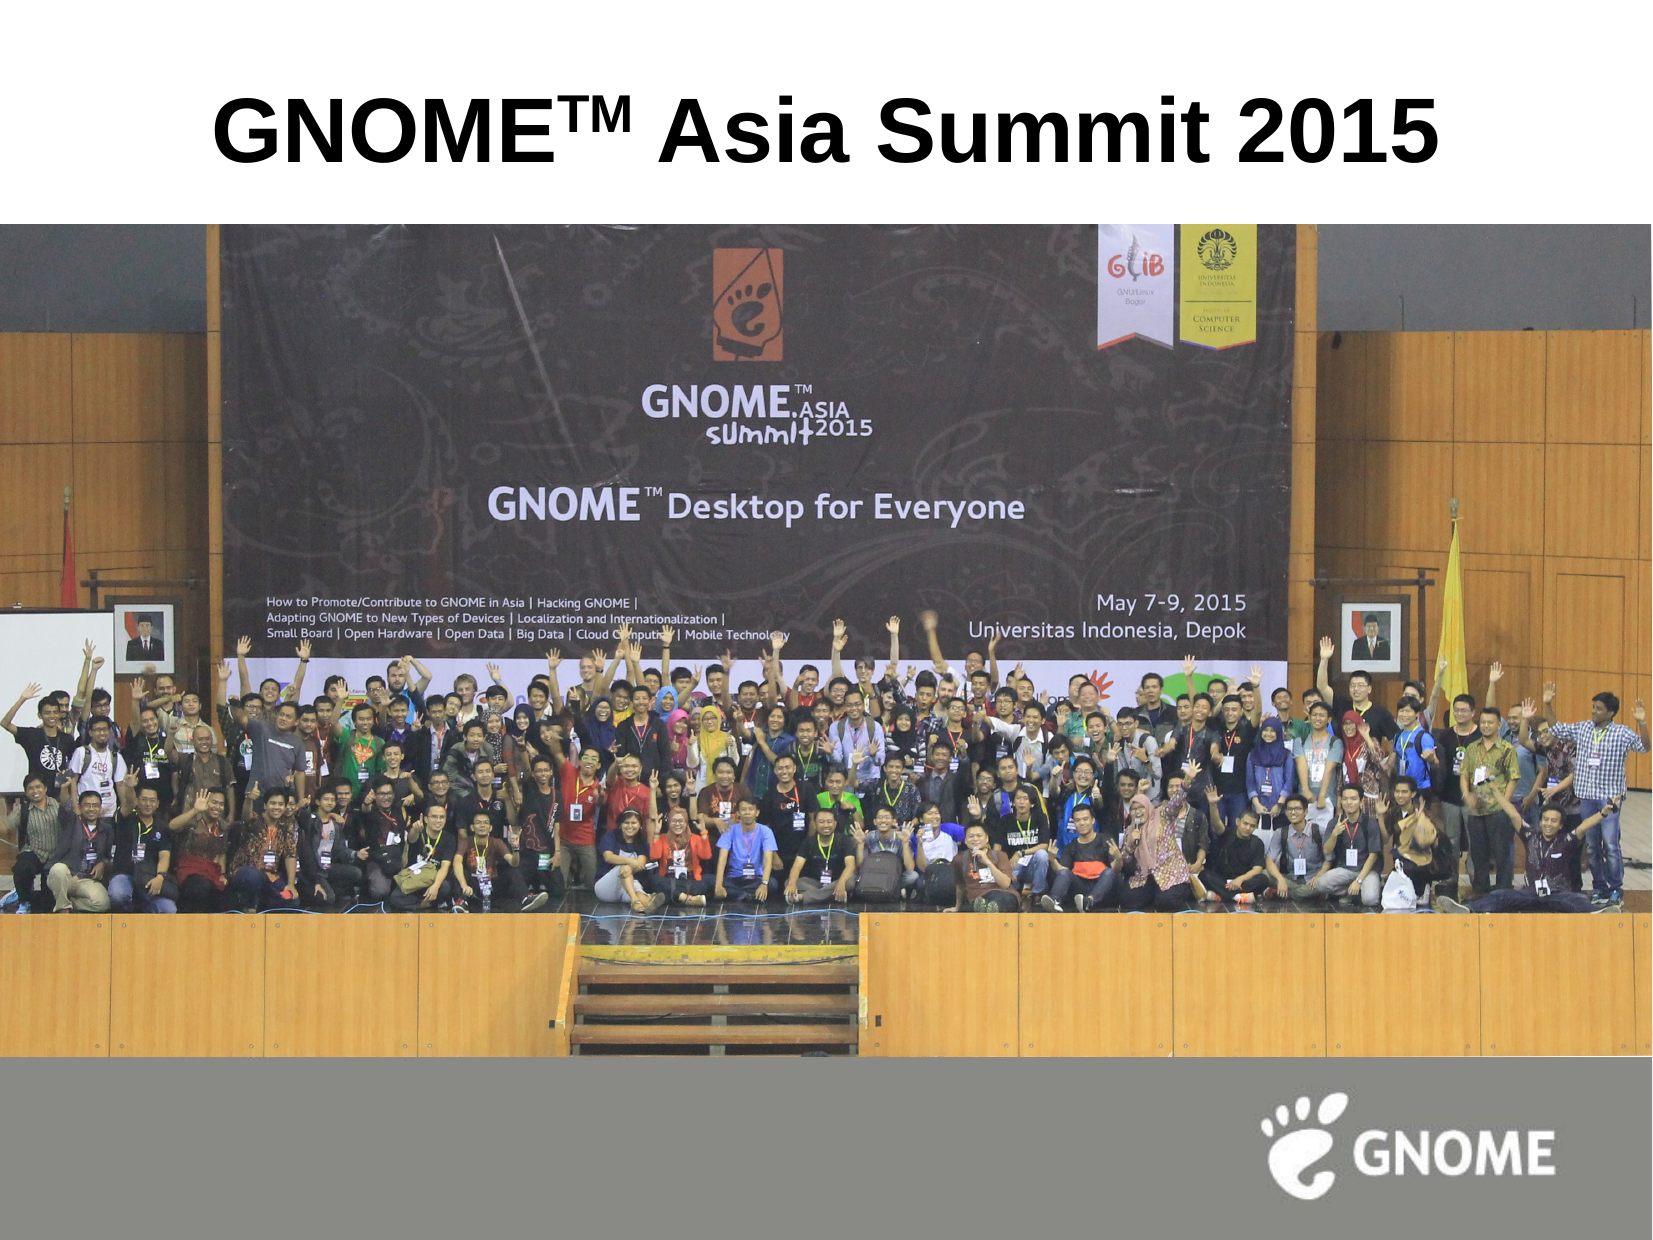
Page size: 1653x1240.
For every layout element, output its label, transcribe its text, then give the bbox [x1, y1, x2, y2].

title GNOMETM Asia Summit 2015 [68, 25, 1584, 224]
picture [0, 0, 1653, 1240]
